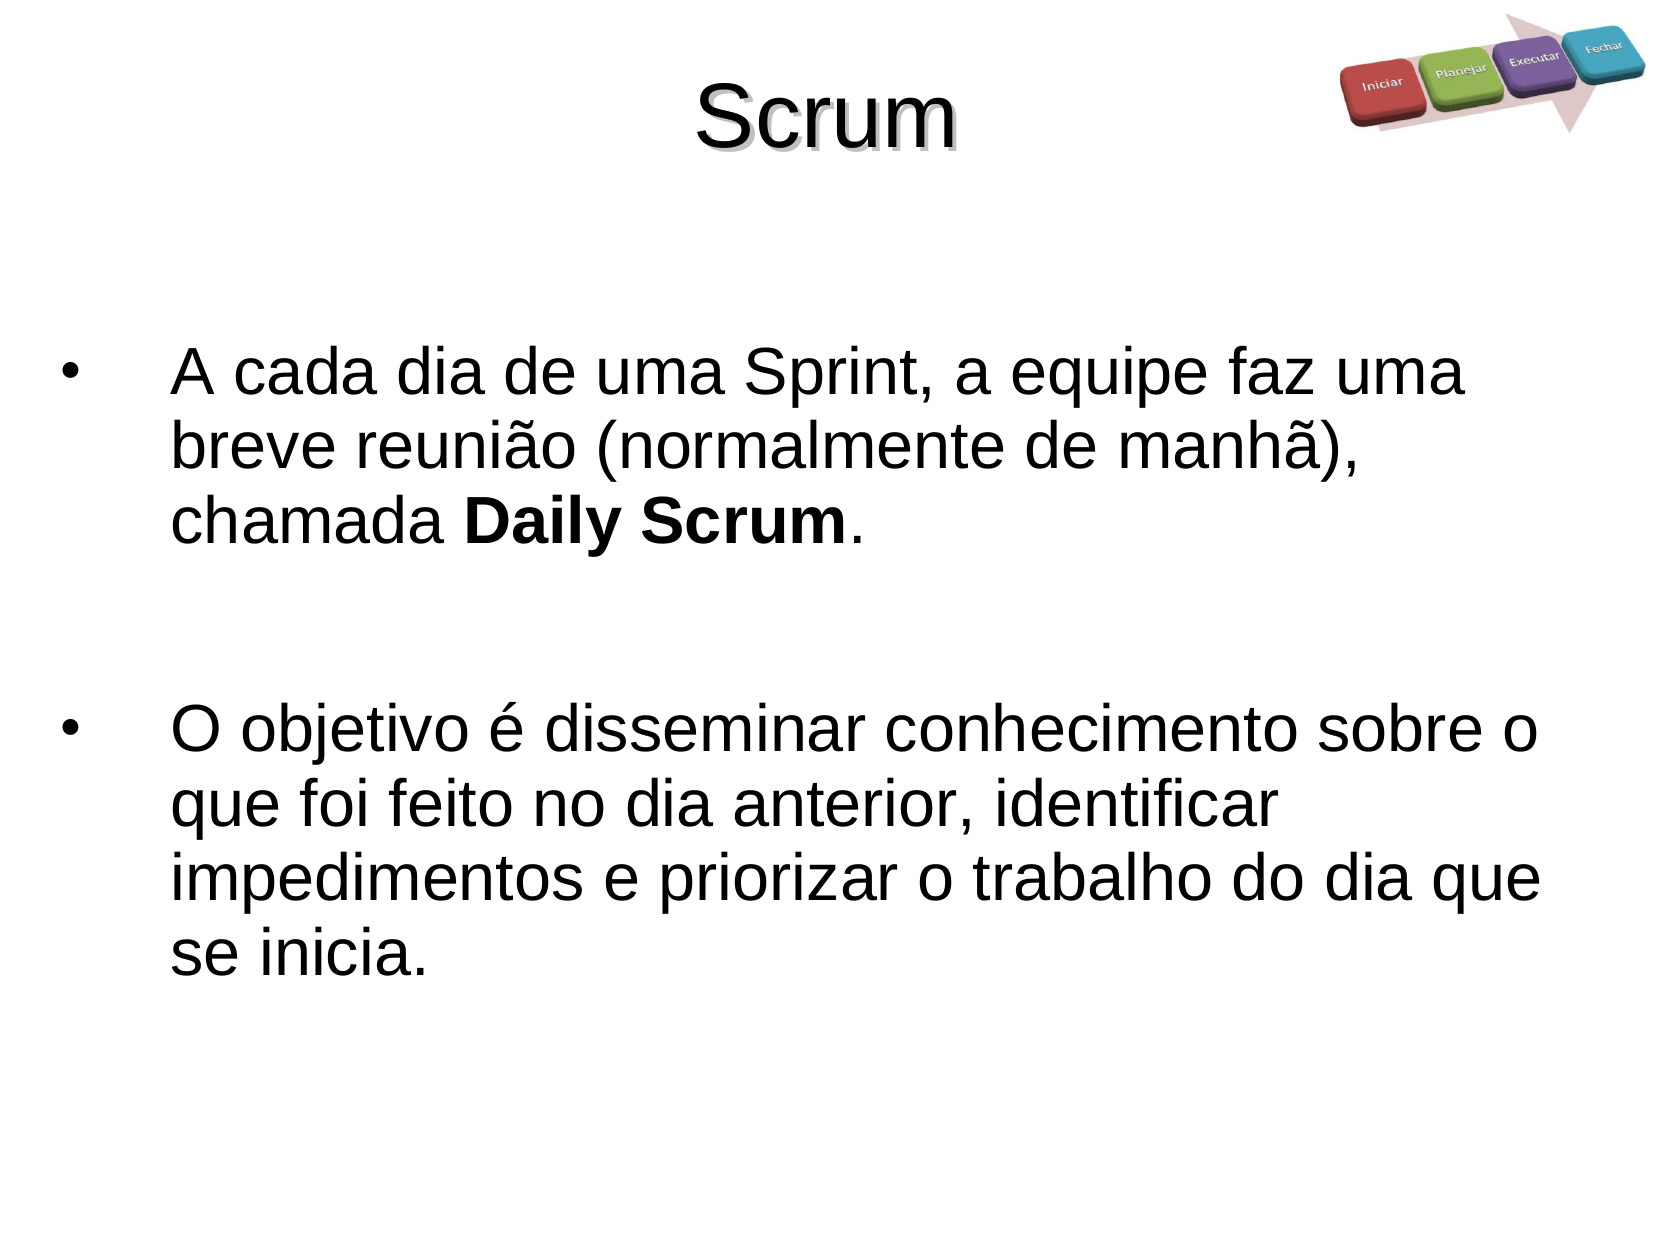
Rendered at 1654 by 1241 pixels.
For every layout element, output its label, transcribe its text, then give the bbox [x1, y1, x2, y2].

text_box A cada dia de uma Sprint, a equipe faz uma breve reunião (normalmente de manhã), chamada Daily Scrum. O objetivo é disseminar conhecimento sobre o que foi feito no dia anterior, identificar impedimentos e priorizar o trabalho do dia que se inicia. [59, 253, 1607, 1176]
chart [1334, 13, 1647, 136]
title Scrum [82, 17, 1571, 210]
